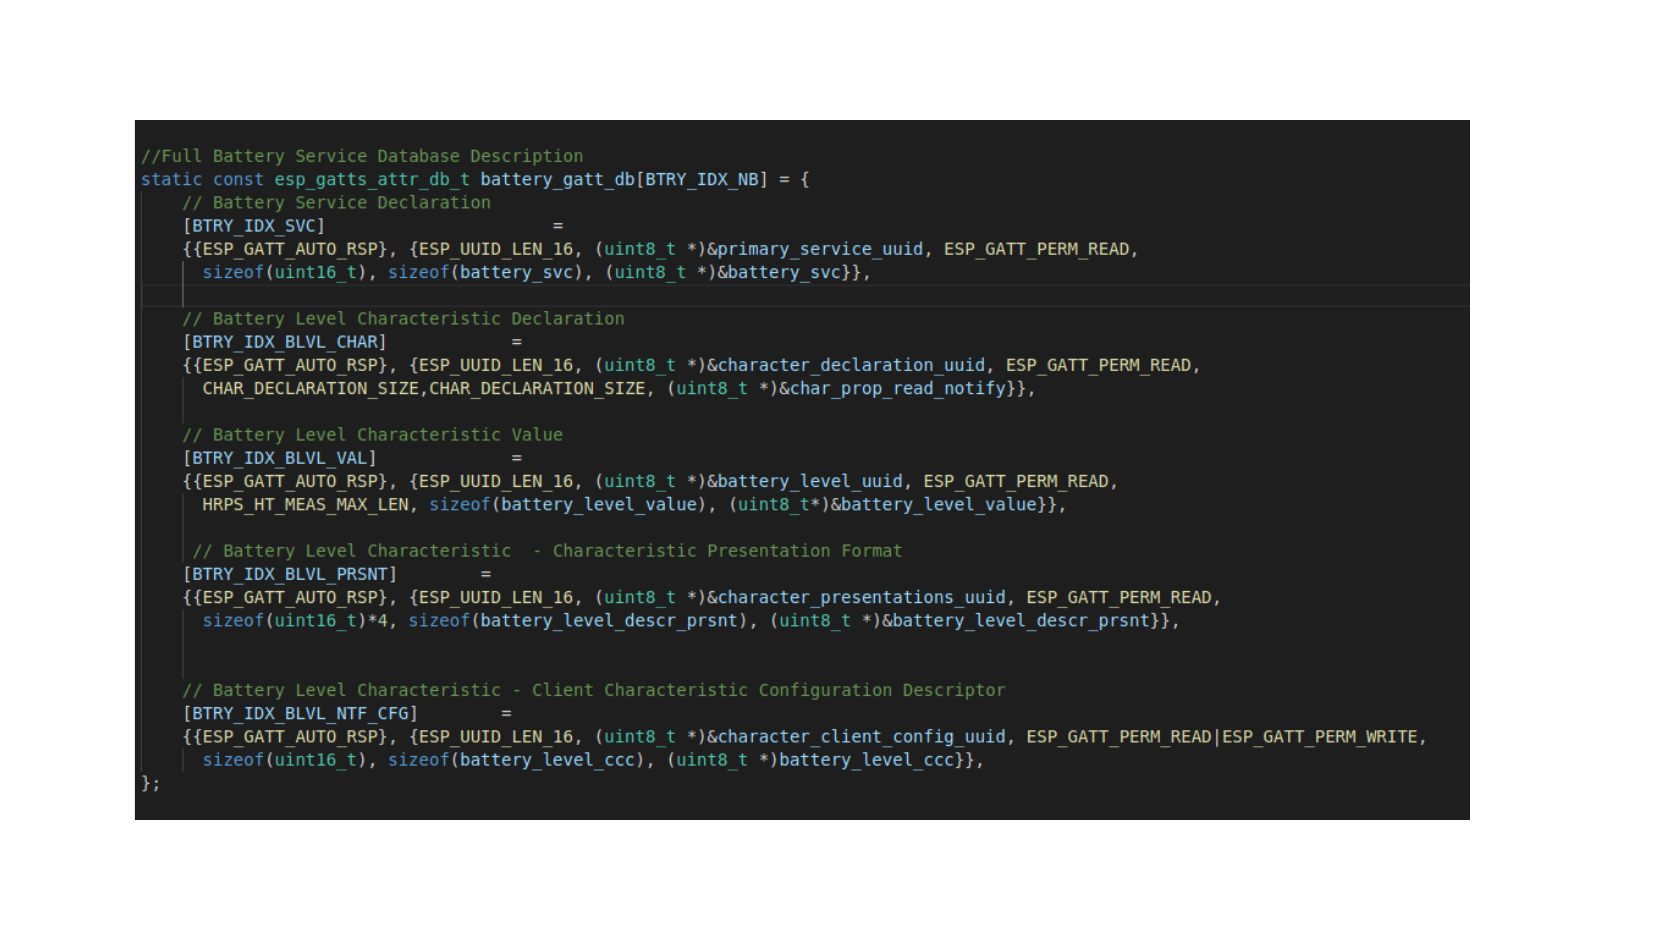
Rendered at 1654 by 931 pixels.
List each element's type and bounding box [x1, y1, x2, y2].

picture [134, 120, 1470, 820]
